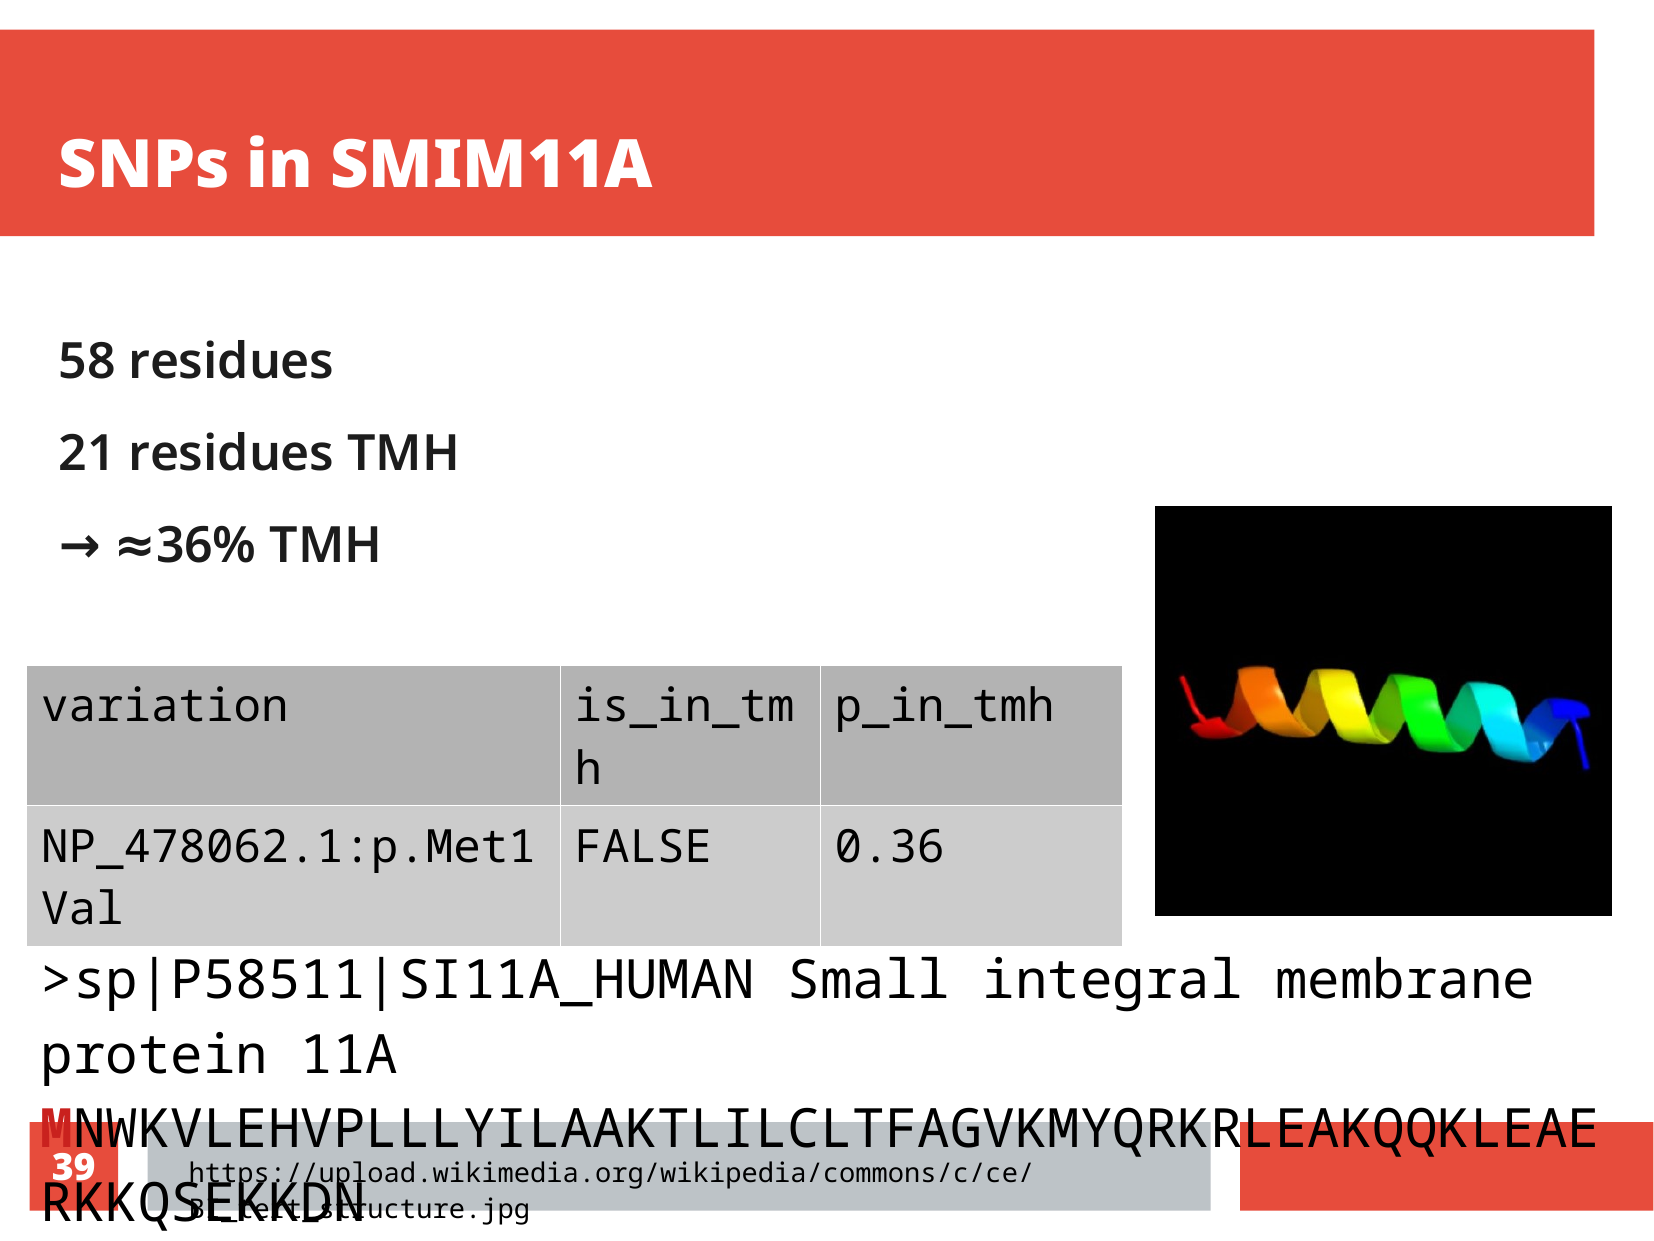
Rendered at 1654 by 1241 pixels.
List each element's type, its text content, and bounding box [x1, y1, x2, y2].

text_box >sp|P58511|SI11A_HUMAN Small integral membrane protein 11A MNWKVLEHVPLLLYILAAKTLILCLTFAGVKMYQRKRLEAKQQKLEAERKKQSEKKDN oooooooooMMMMMMMMMMMMMMMMMMMMMMMiiiiiiiiiiiiiiiiiiiiiiiiii [25, 933, 1637, 1112]
text_box https://upload.wikimedia.org/wikipedia/commons/c/ce/BI_tert_structure.jpg [173, 1146, 1220, 1192]
table_header variation [27, 666, 560, 805]
list 58 residues 21 residues TMH → ≈36% TMH [59, 324, 1021, 665]
title SNPs in SMIM11A [59, 59, 1595, 207]
table_cell FALSE [561, 806, 820, 933]
table_header p_in_tmh [821, 666, 1122, 805]
table_cell 0.36 [821, 806, 1122, 933]
picture [1155, 506, 1612, 916]
table_header is_in_tmh [561, 666, 820, 805]
table_cell NP_478062.1:p.Met1Val [27, 806, 560, 933]
